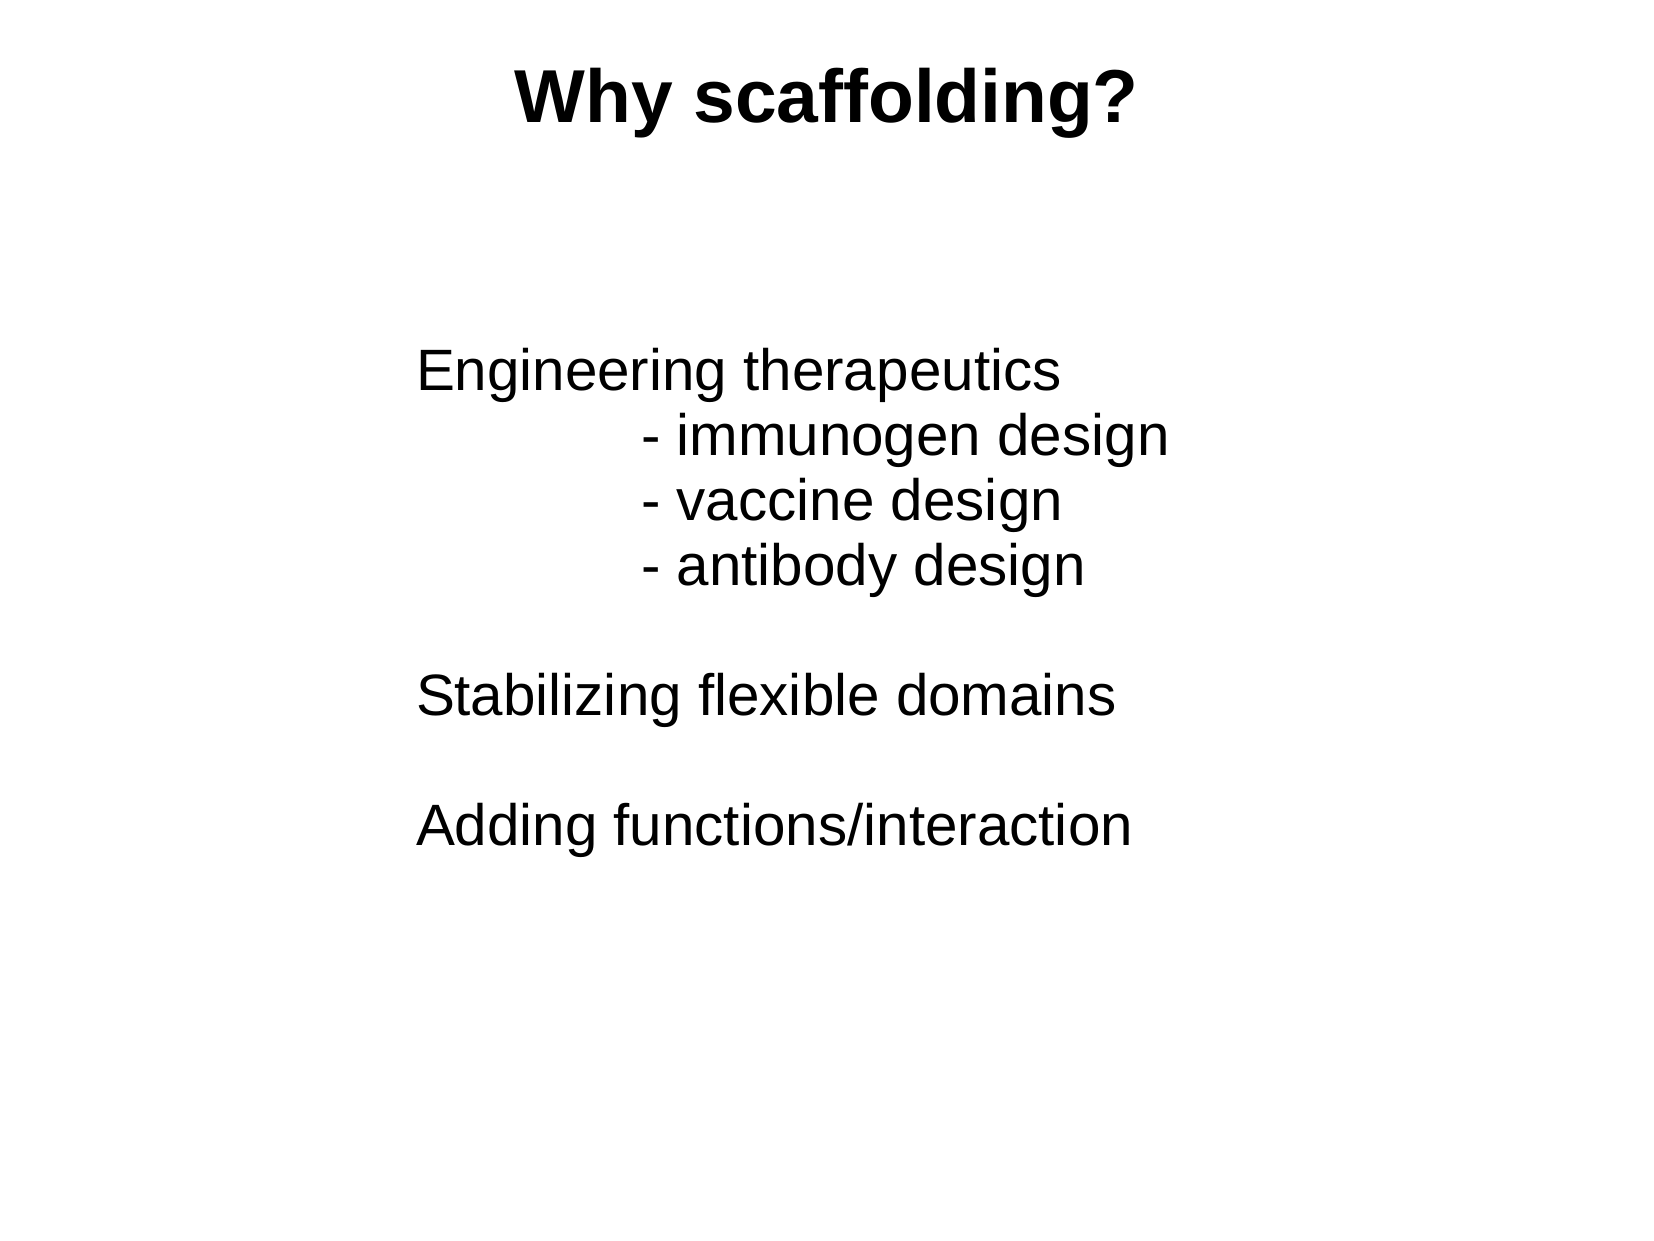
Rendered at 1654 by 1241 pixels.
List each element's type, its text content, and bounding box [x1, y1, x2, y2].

text_box Engineering therapeutics - immunogen design - vaccine design - antibody design Stabilizing flexible domains Adding functions/interaction [401, 330, 1242, 1011]
text_box Why scaffolding? [0, 47, 1654, 146]
